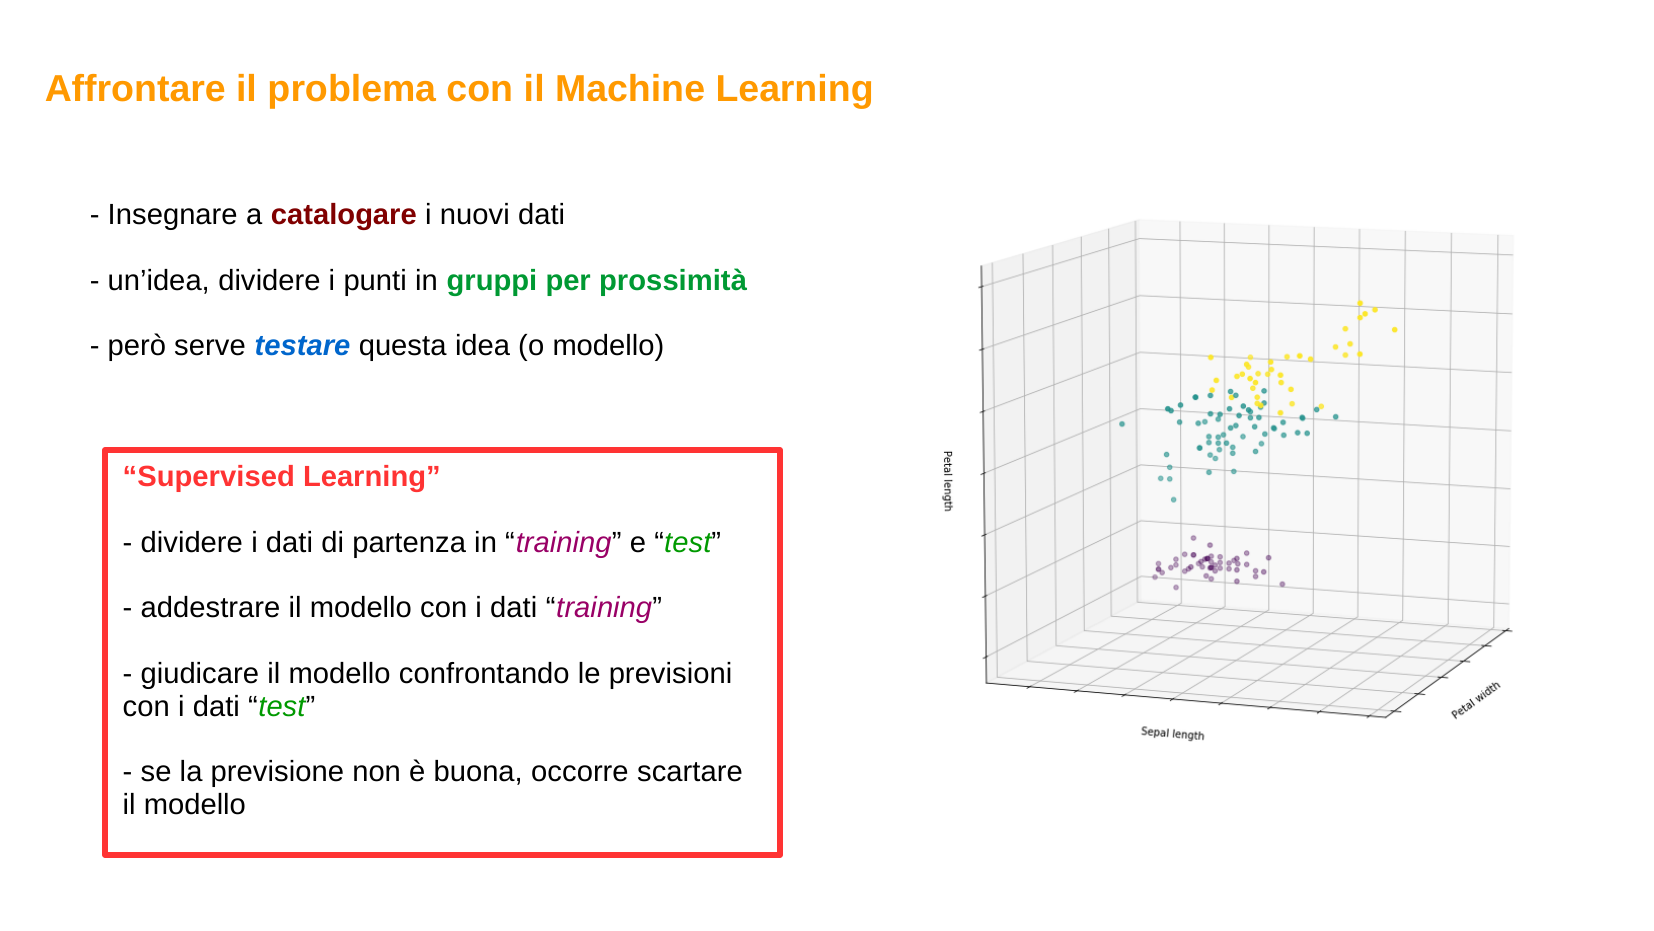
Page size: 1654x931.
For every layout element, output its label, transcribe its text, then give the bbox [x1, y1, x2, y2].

text_box Affrontare il problema con il Machine Learning [30, 60, 991, 117]
text_box - Insegnare a catalogare i nuovi dati - un’idea, dividere i punti in gruppi per prossimità - però serve testare questa idea (o modello) [75, 190, 871, 436]
picture [870, 89, 1621, 841]
text_box “Supervised Learning” - dividere i dati di partenza in “training” e “test” - addestrare il modello con i dati “training” - giudicare il modello confrontando le previsioni con i dati “test” - se la previsione non è buona, occorre scartare il modello [105, 450, 781, 856]
